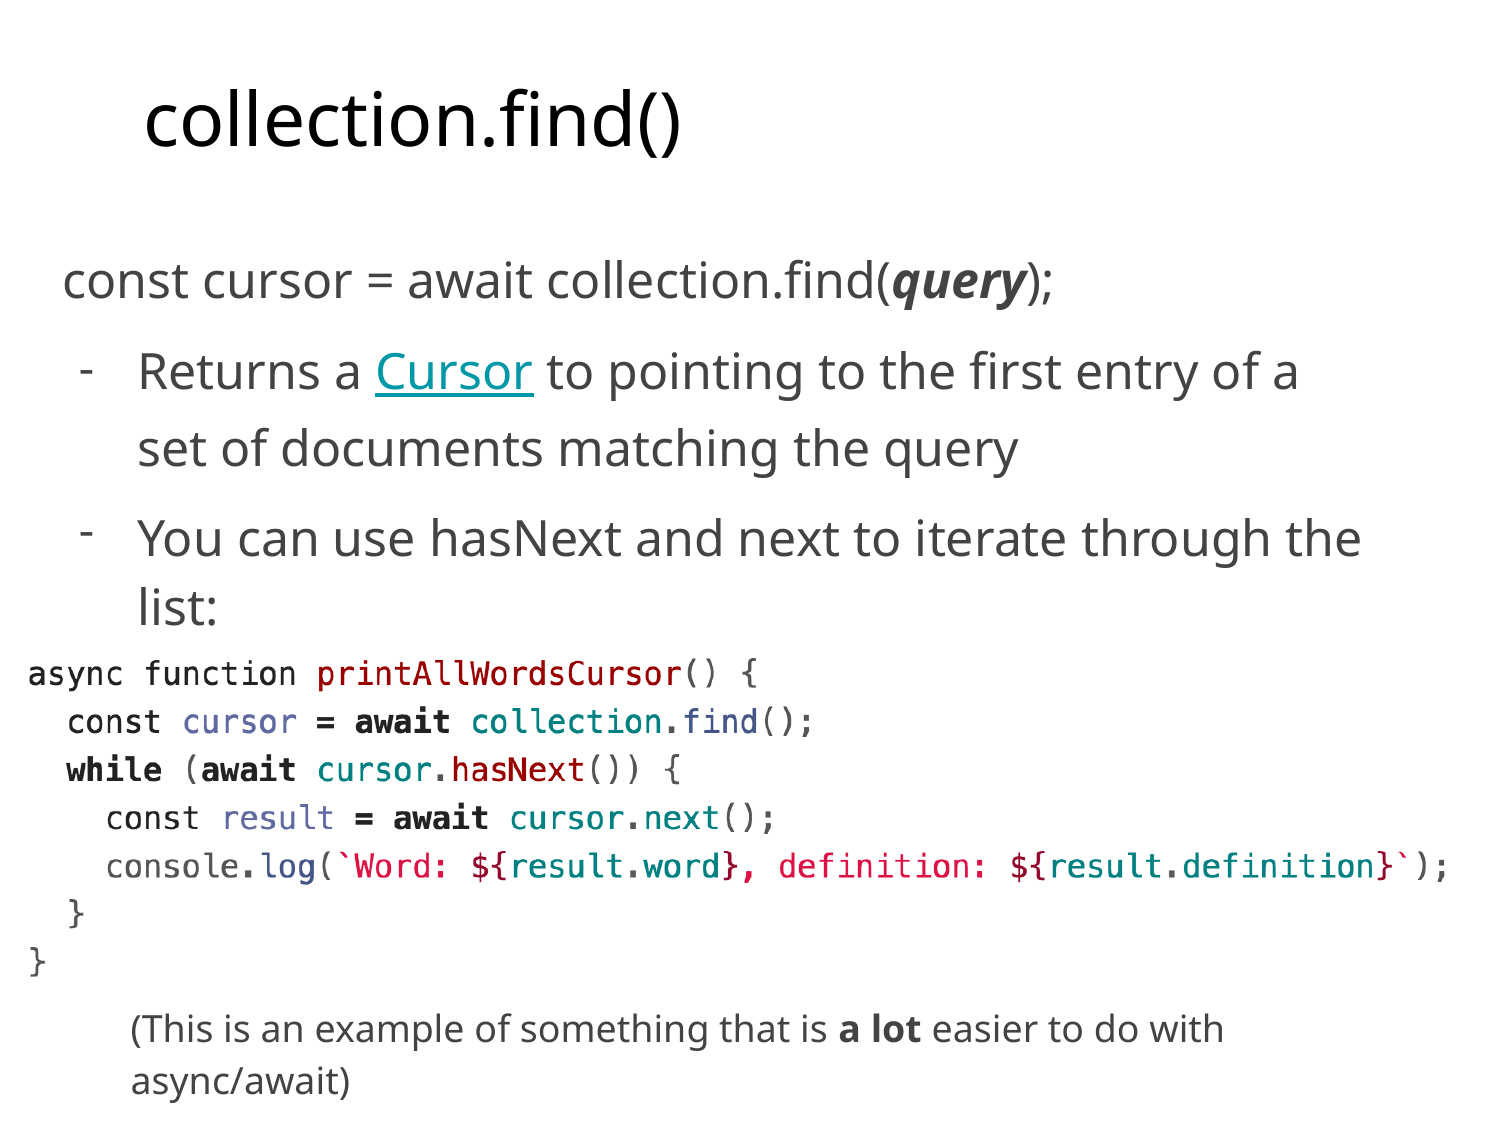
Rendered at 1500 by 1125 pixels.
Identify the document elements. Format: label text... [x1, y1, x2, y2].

picture [14, 654, 1465, 993]
title collection.find() [128, 56, 1372, 183]
list const cursor = await collection.find(query); Returns a Cursor to pointing to the first entry of a set of documents matching the query You can use hasNext and next to iterate through the list: [47, 224, 1396, 485]
list (This is an example of something that is a lot easier to do with async/await) [115, 983, 1465, 1096]
